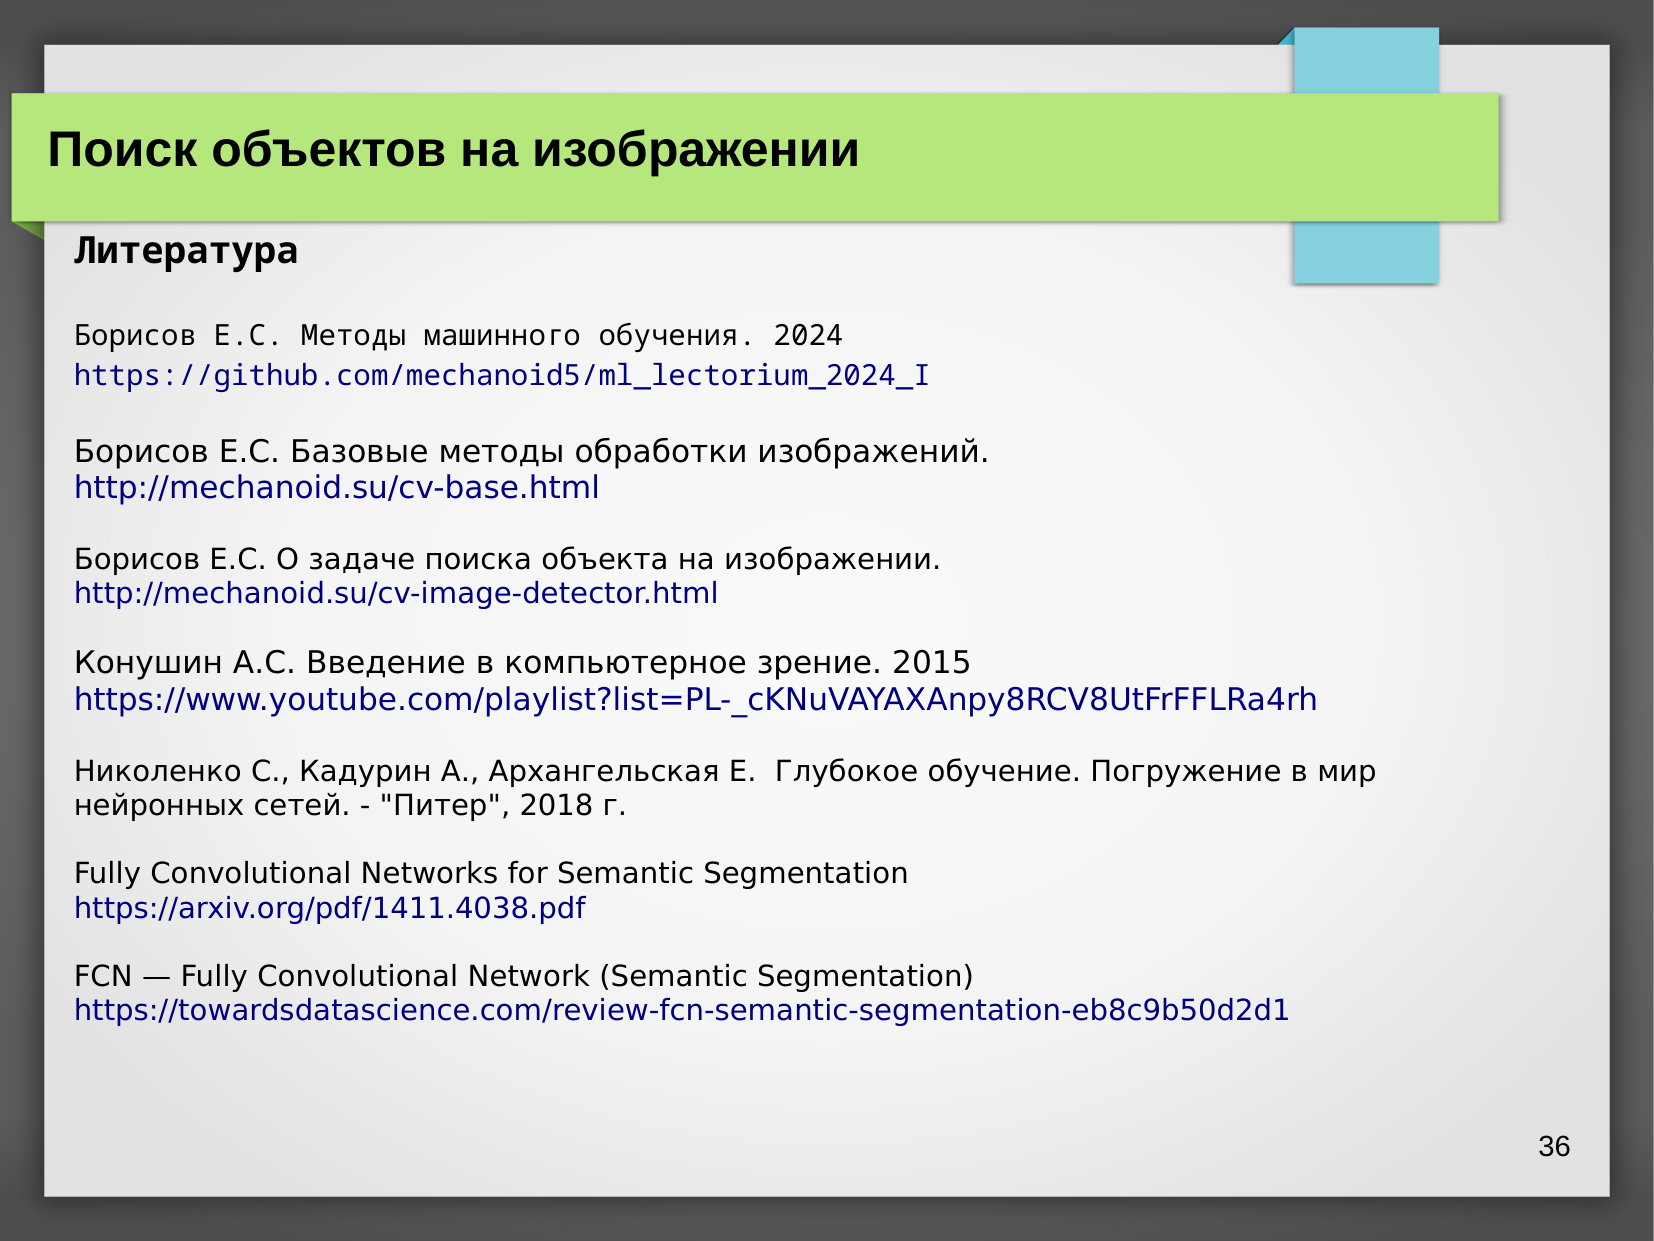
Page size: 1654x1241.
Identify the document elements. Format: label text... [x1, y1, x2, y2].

picture [0, 0, 1654, 1241]
title Поиск объектов на изображении [47, 120, 1005, 177]
text_box Литература Борисов Е.С. Методы машинного обучения. 2024 https://github.com/mechanoid5/ml_lectorium_2024_I Борисов Е.С. Базовые методы обработки изображений. http://mechanoid.su/cv-base.html Борисов Е.С. О задаче поиска объекта на изображении. http://mechanoid.su/cv-image-detector.html Конушин А.С. Введение в компьютерное зрение. 2015 https://www.youtube.com/playlist?list=PL-_cKNuVAYAXAnpy8RCV8UtFrFFLRa4rh Николенко С., Кадурин А., Архангельская Е. Глубокое обучение. Погружение в мир нейронных сетей. - "Питер", 2018 г. Fully Convolutional Networks for Semantic Segmentation https://arxiv.org/pdf/1411.4038.pdf FCN — Fully Convolutional Network (Semantic Segmentation) https://towardsdatascience.com/review-fcn-semantic-segmentation-eb8c9b50d2d1 [59, 216, 1536, 1170]
